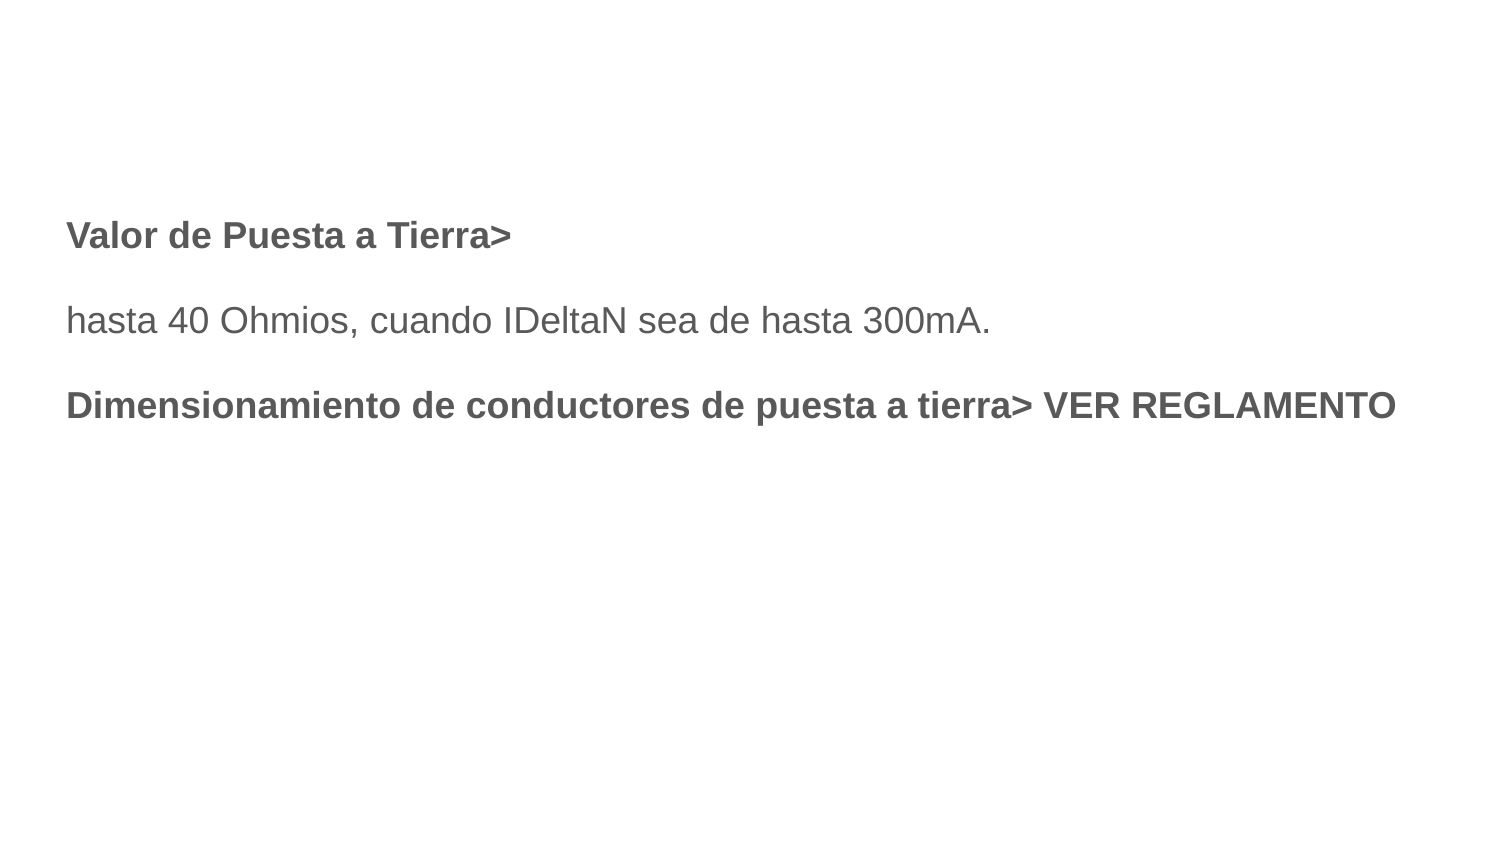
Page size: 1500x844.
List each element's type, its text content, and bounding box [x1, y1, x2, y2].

list Valor de Puesta a Tierra> hasta 40 Ohmios, cuando IDeltaN sea de hasta 300mA. Dimensionamiento de conductores de puesta a tierra> VER REGLAMENTO [51, 189, 1449, 750]
